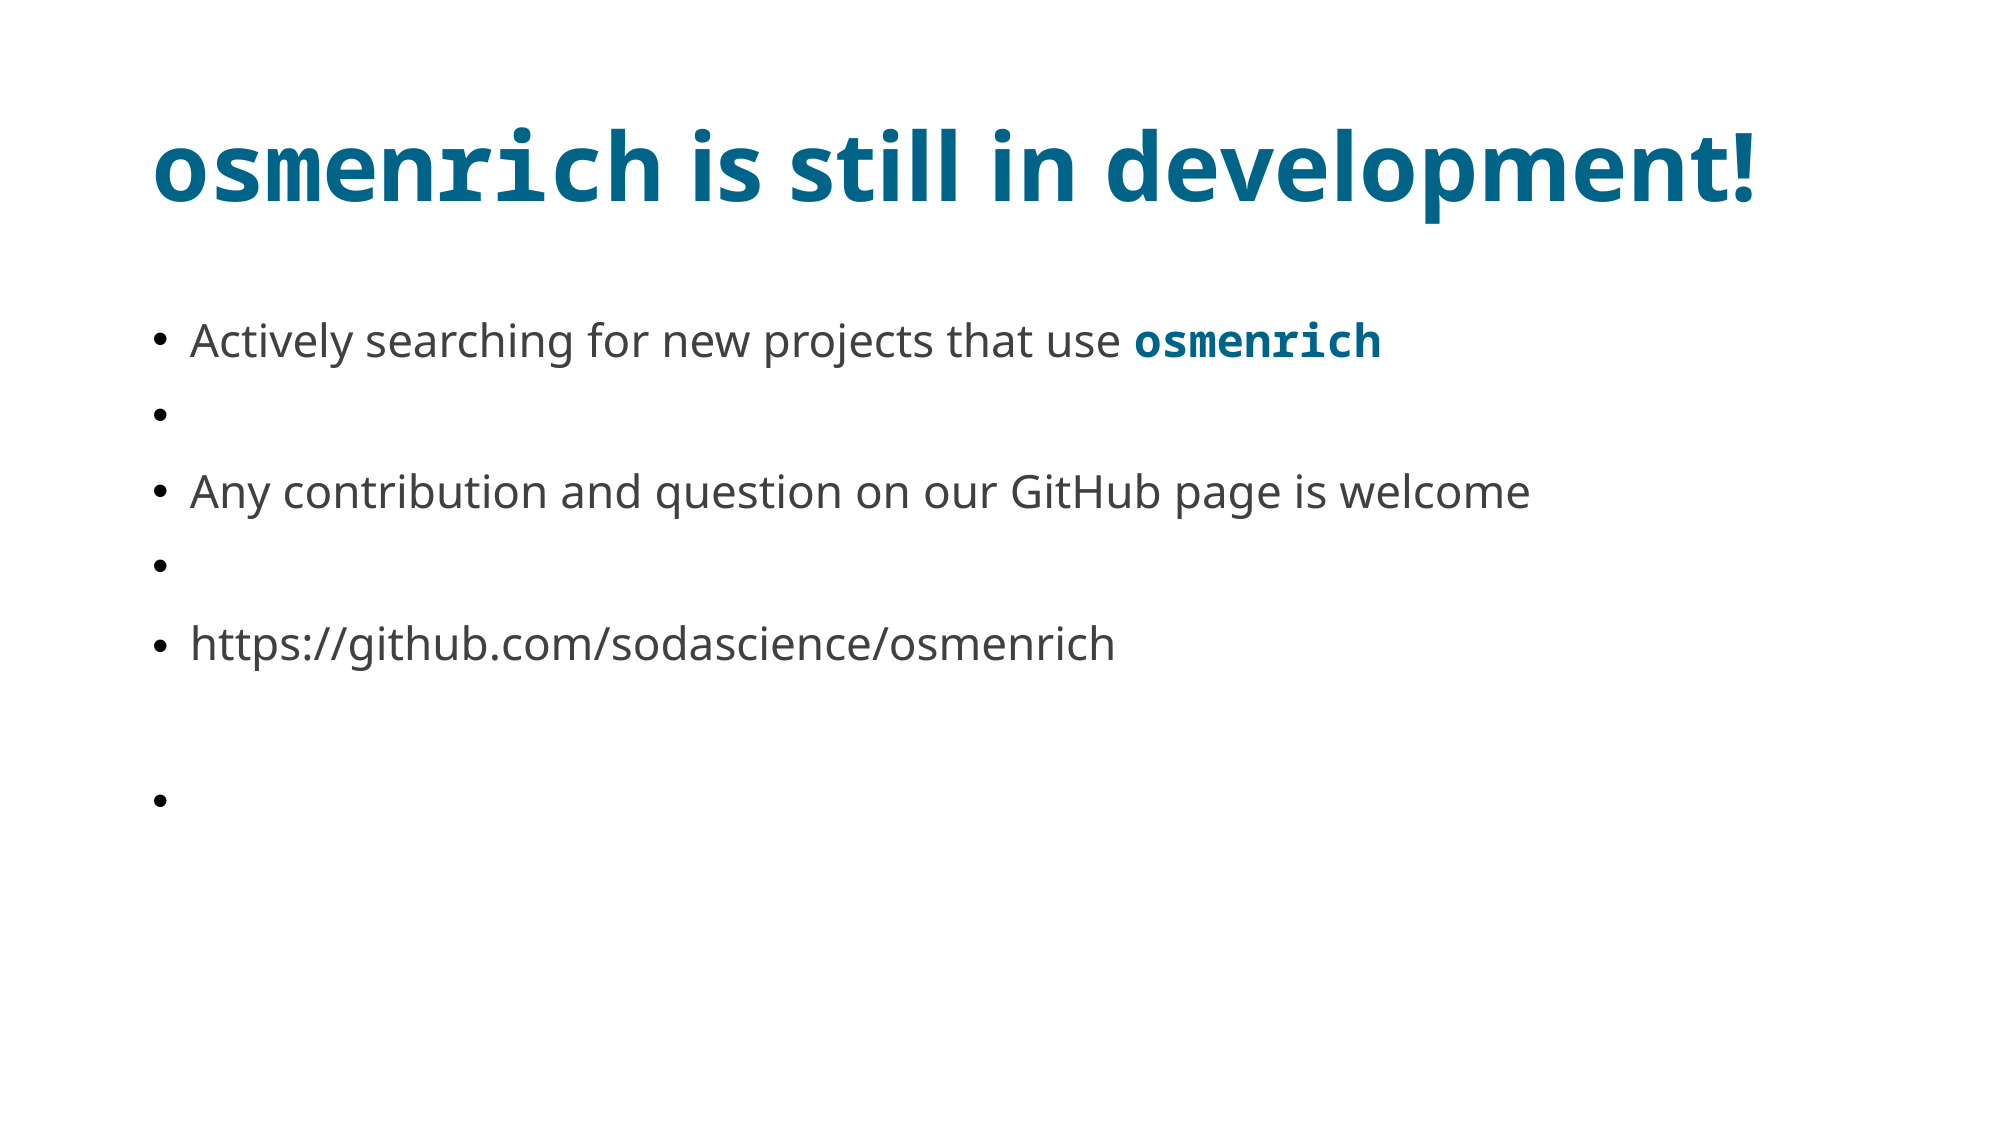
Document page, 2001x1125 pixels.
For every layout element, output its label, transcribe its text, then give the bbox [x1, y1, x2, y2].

list Actively searching for new projects that use osmenrich Any contribution and question on our GitHub page is welcome https://github.com/sodascience/osmenrich [137, 303, 1863, 822]
title osmenrich is still in development! [137, 50, 1892, 278]
